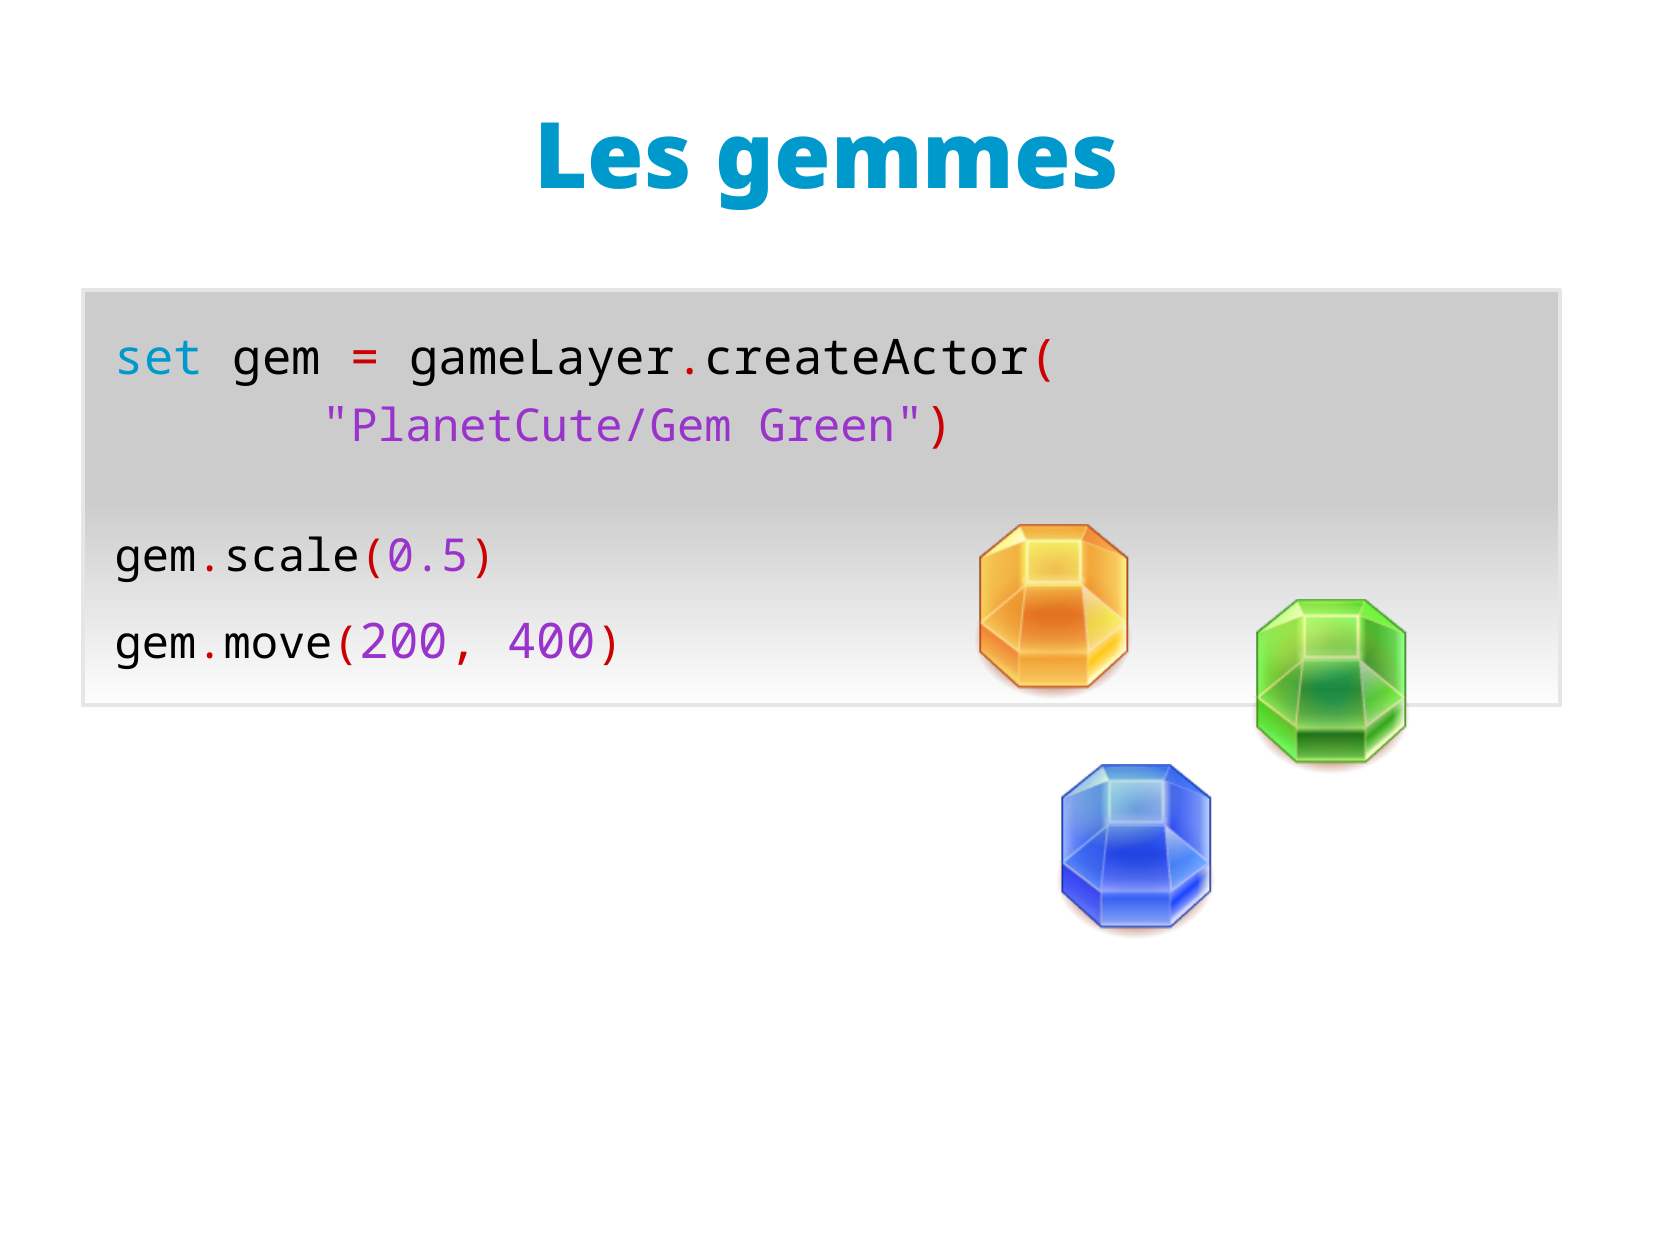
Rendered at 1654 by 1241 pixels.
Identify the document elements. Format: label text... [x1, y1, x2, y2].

picture [1057, 764, 1216, 940]
picture [975, 524, 1133, 700]
title Les gemmes [82, 49, 1571, 257]
picture [1252, 599, 1411, 775]
list set gem = gameLayer.createActor( "PlanetCute/Gem Green") gem.scale(0.5) gem.move(200, 400) [82, 290, 1561, 706]
